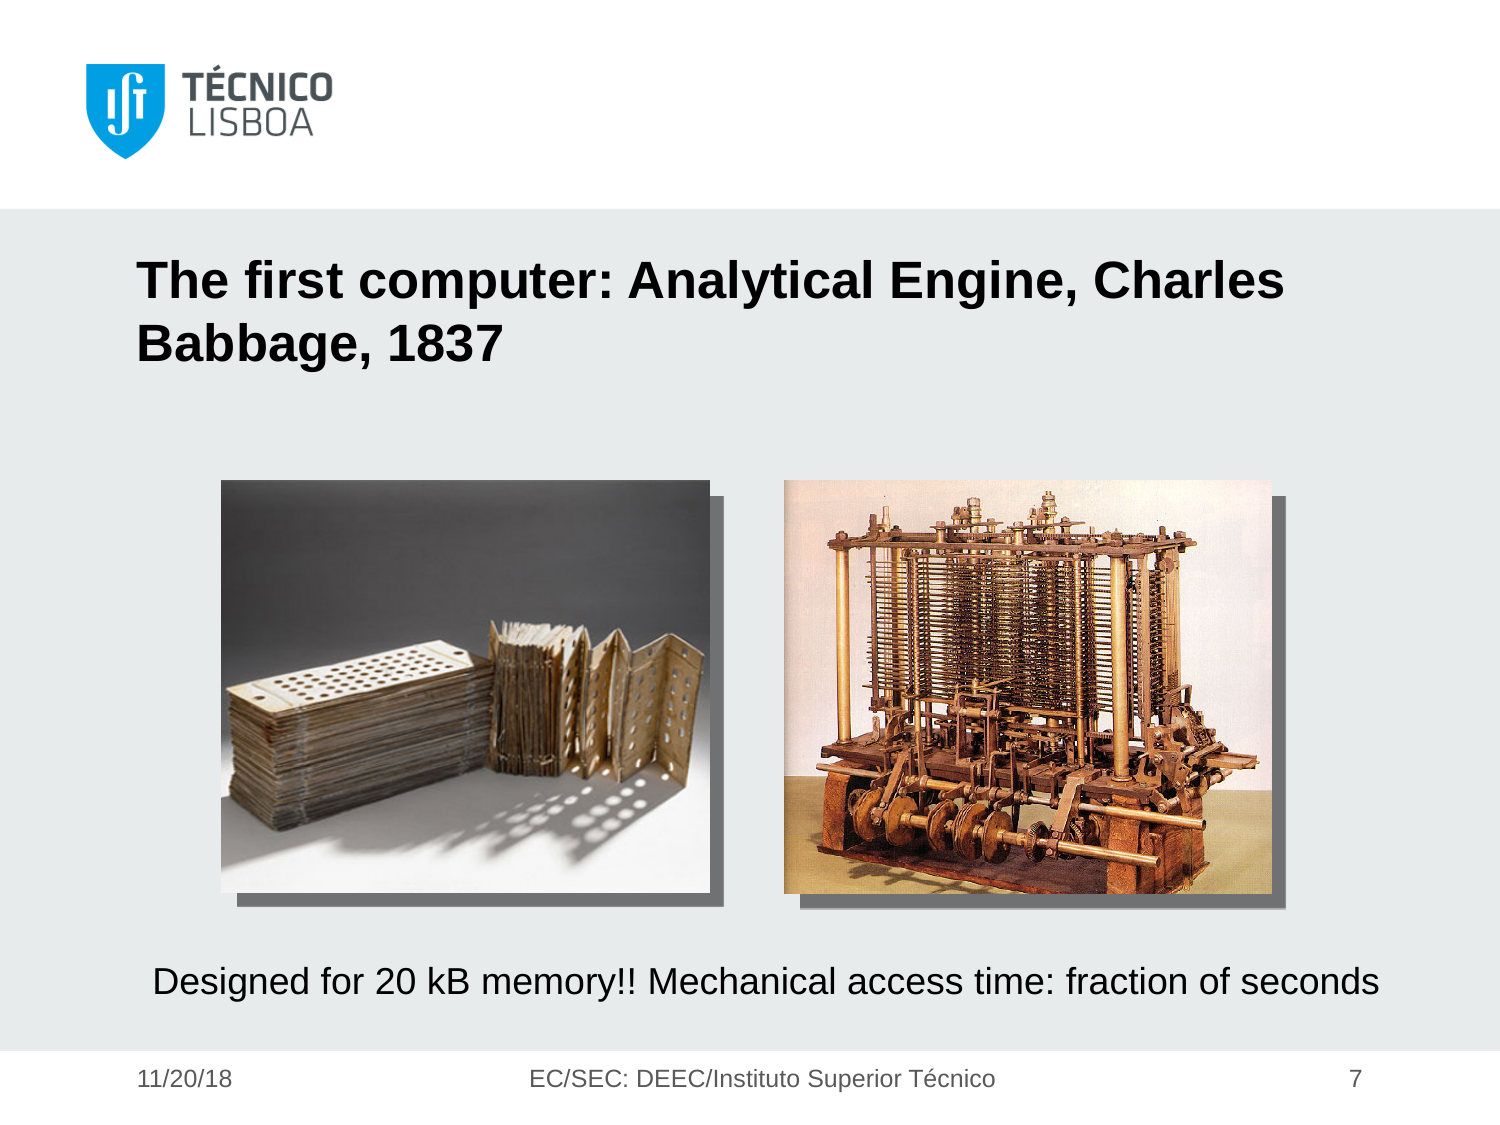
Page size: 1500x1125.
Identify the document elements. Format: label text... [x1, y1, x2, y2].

text_box Designed for 20 kB memory!! Mechanical access time: fraction of seconds [137, 949, 1396, 1010]
slide_number <number> [1077, 1052, 1378, 1103]
title The first computer: Analytical Engine, Charles Babbage, 1837 [121, 237, 1378, 381]
footer EC/SEC: DEEC/Instituto Superior Técnico [512, 1052, 1021, 1103]
picture [0, 0, 1500, 1125]
slide_number 11/20/18 [121, 1052, 425, 1103]
